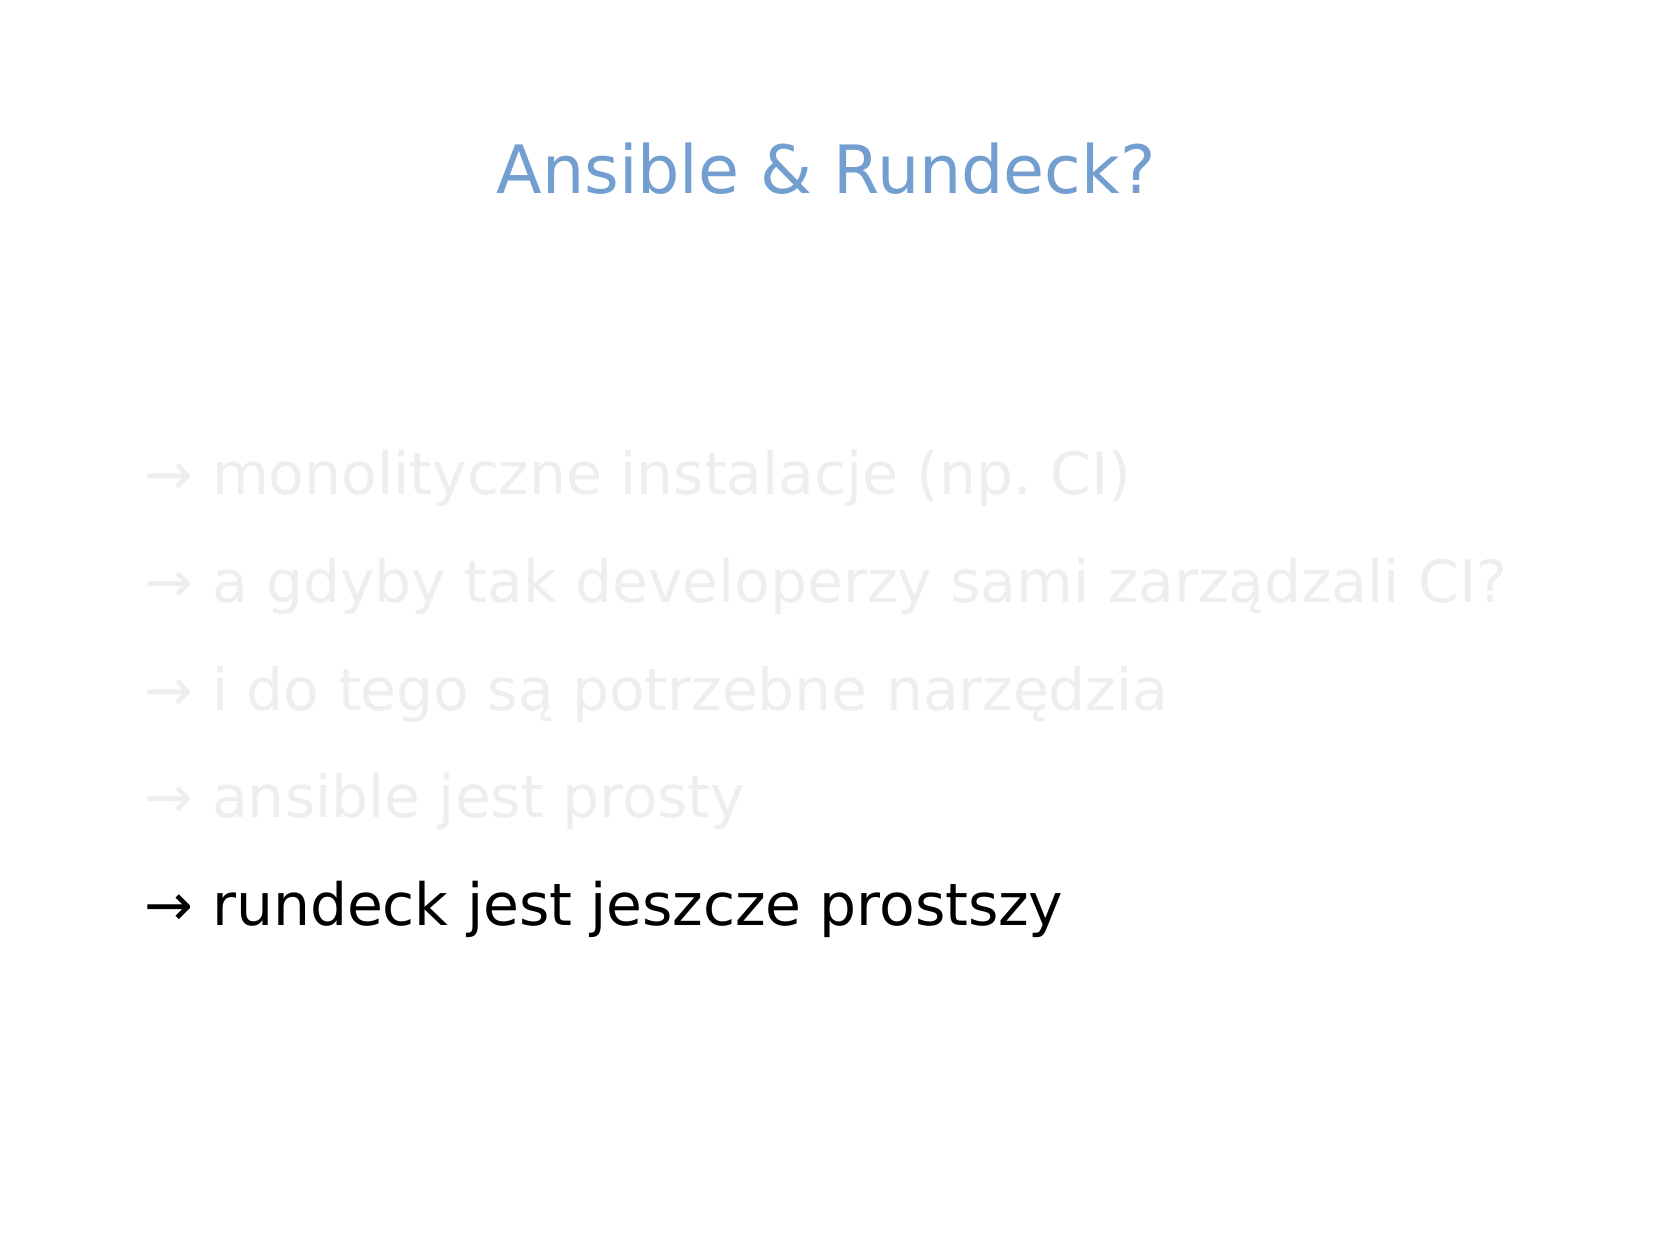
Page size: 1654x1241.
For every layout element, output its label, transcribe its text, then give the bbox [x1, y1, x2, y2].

text_box Ansible & Rundeck? [482, 123, 1172, 217]
text_box → monolityczne instalacje (np. CI) → a gdyby tak developerzy sami zarządzali CI? → i do tego są potrzebne narzędzia → ansible jest prosty → rundeck jest jeszcze prostszy [130, 399, 1524, 913]
